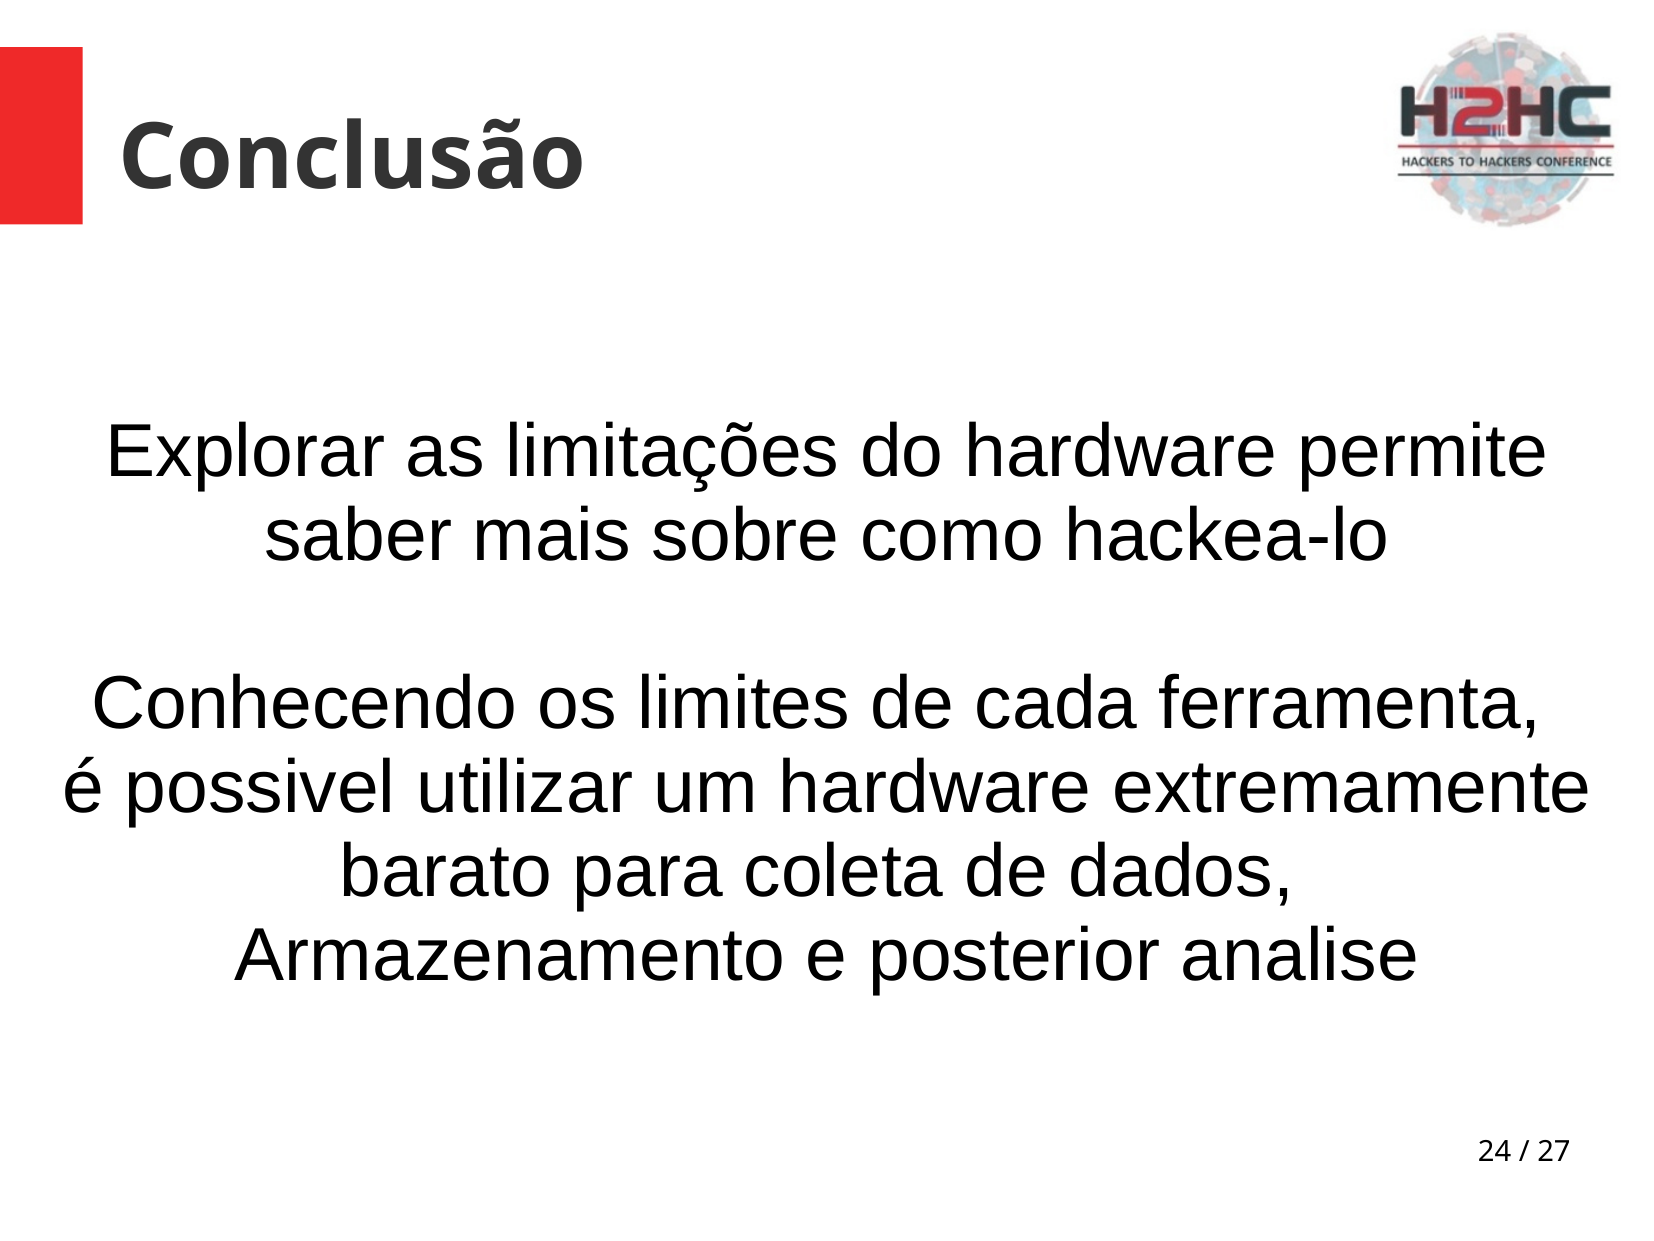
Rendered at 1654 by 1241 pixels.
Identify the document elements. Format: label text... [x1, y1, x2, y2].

picture [1299, 11, 1654, 248]
title Conclusão [118, 49, 1571, 257]
text_box Explorar as limitações do hardware permite saber mais sobre como hackea-lo Conhecendo os limites de cada ferramenta, é possivel utilizar um hardware extremamente barato para coleta de dados, Armazenamento e posterior analise [47, 401, 1632, 1005]
